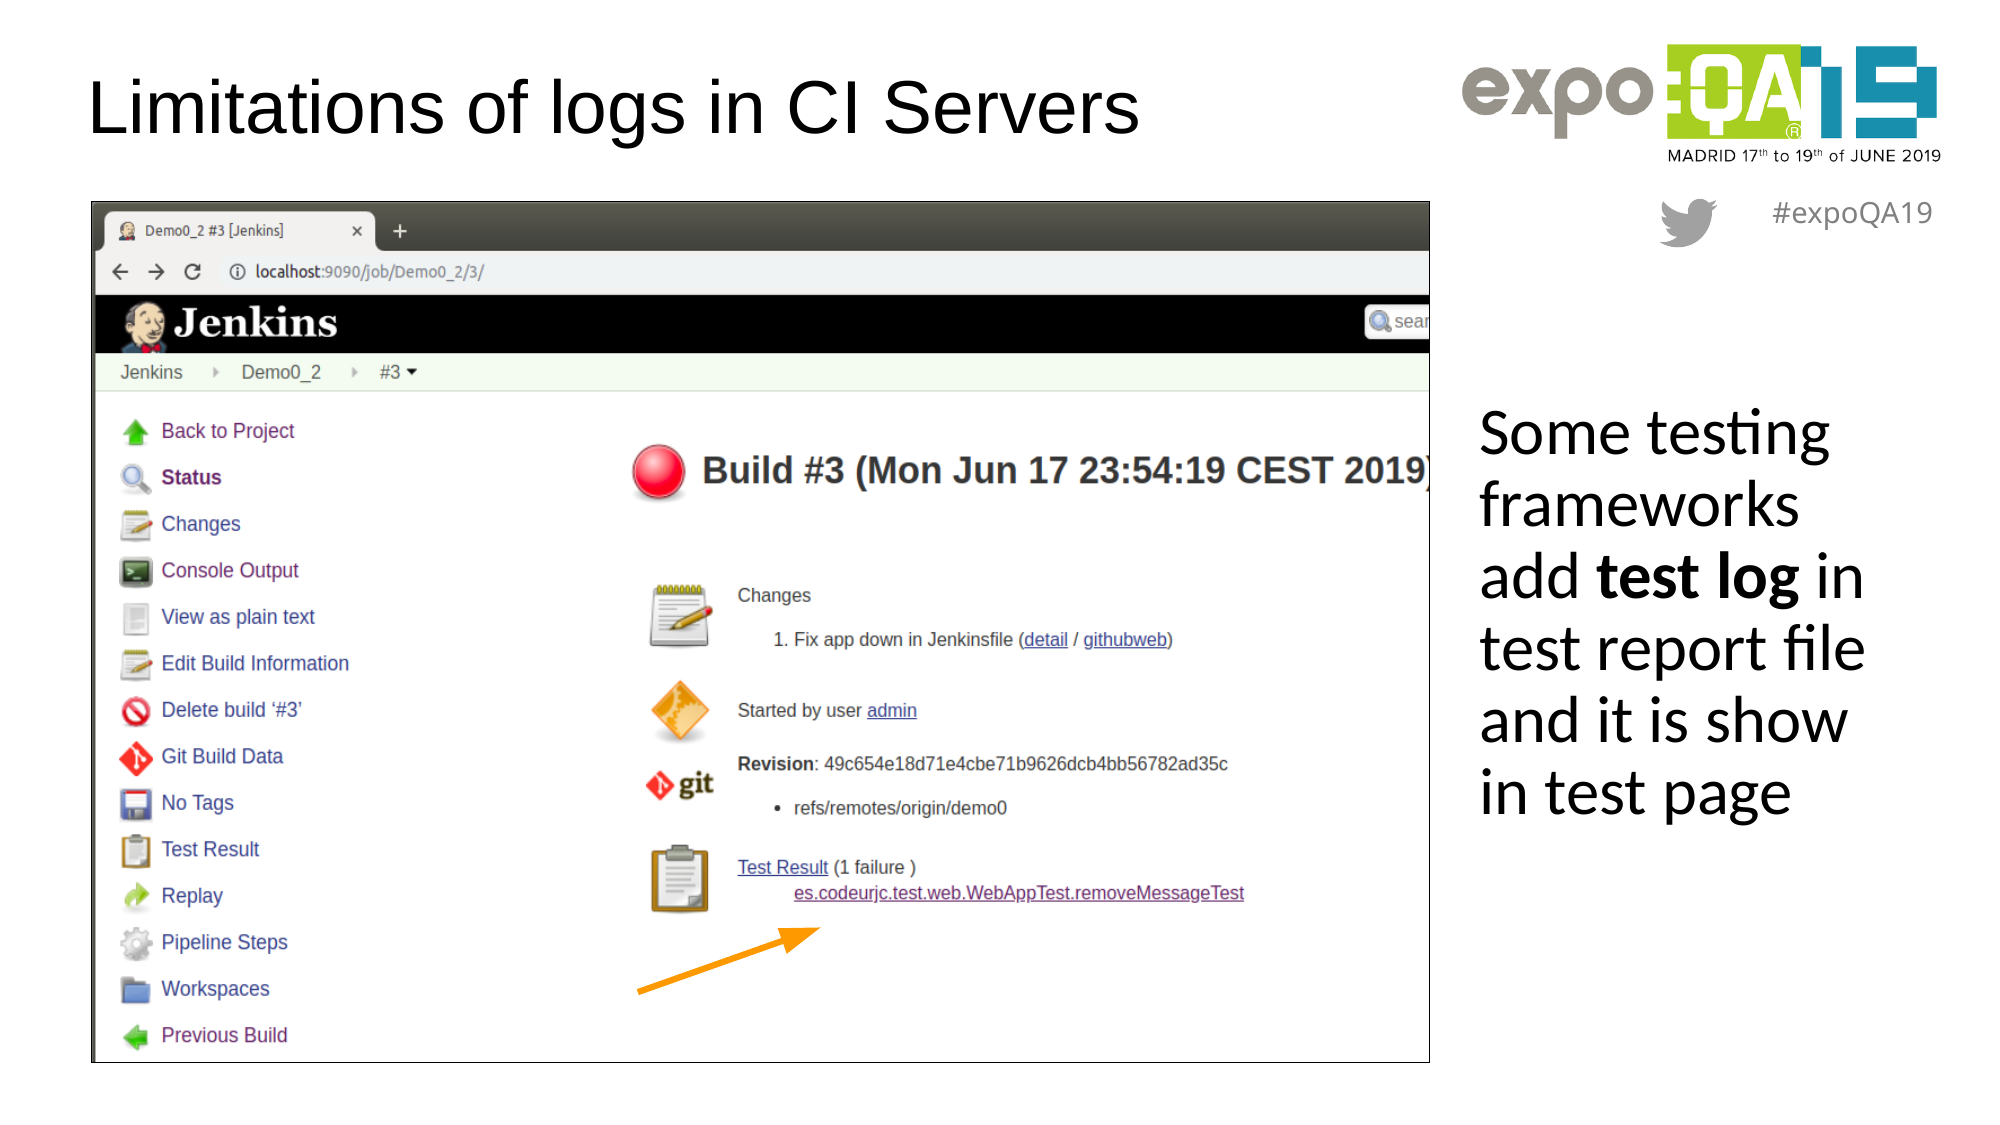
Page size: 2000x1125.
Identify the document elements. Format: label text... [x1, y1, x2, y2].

picture [91, 201, 1430, 1063]
list Some testing frameworks add test log in test report file and it is show in test page [1464, 389, 1926, 957]
title Limitations of logs in CI Servers [72, 54, 1277, 164]
picture [1429, 37, 1948, 165]
picture [1659, 193, 1718, 253]
